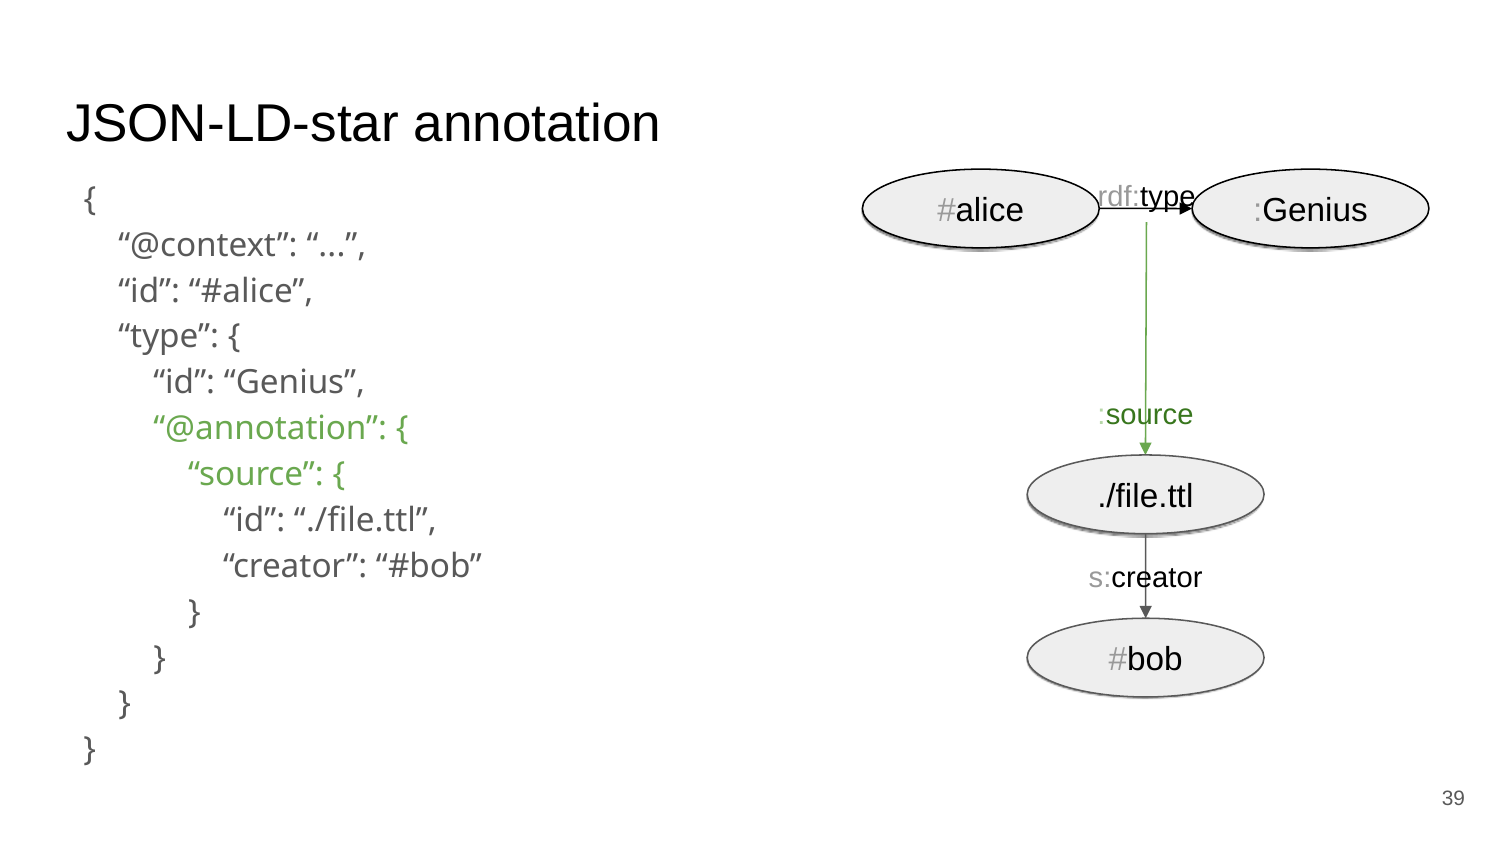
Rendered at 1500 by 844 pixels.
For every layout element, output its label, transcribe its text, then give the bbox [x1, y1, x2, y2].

slide_number <number> [1389, 764, 1480, 830]
text_box #bob [1027, 618, 1265, 697]
title JSON-LD-star annotation [51, 72, 1449, 167]
text_box s:creator [1027, 548, 1265, 604]
list { “@context”: “...”, “id”: “#alice”, “type”: { “id”: “Genius”, “@annotation”: { “source”: { “id”: “./file.ttl”, “creator”: “#bob” } } } } [51, 189, 789, 750]
text_box #alice [862, 169, 1091, 248]
text_box :Genius [1200, 169, 1429, 248]
text_box rdf:type [1077, 166, 1217, 223]
text_box ./file.ttl [1027, 454, 1265, 534]
text_box :source [1027, 384, 1265, 441]
